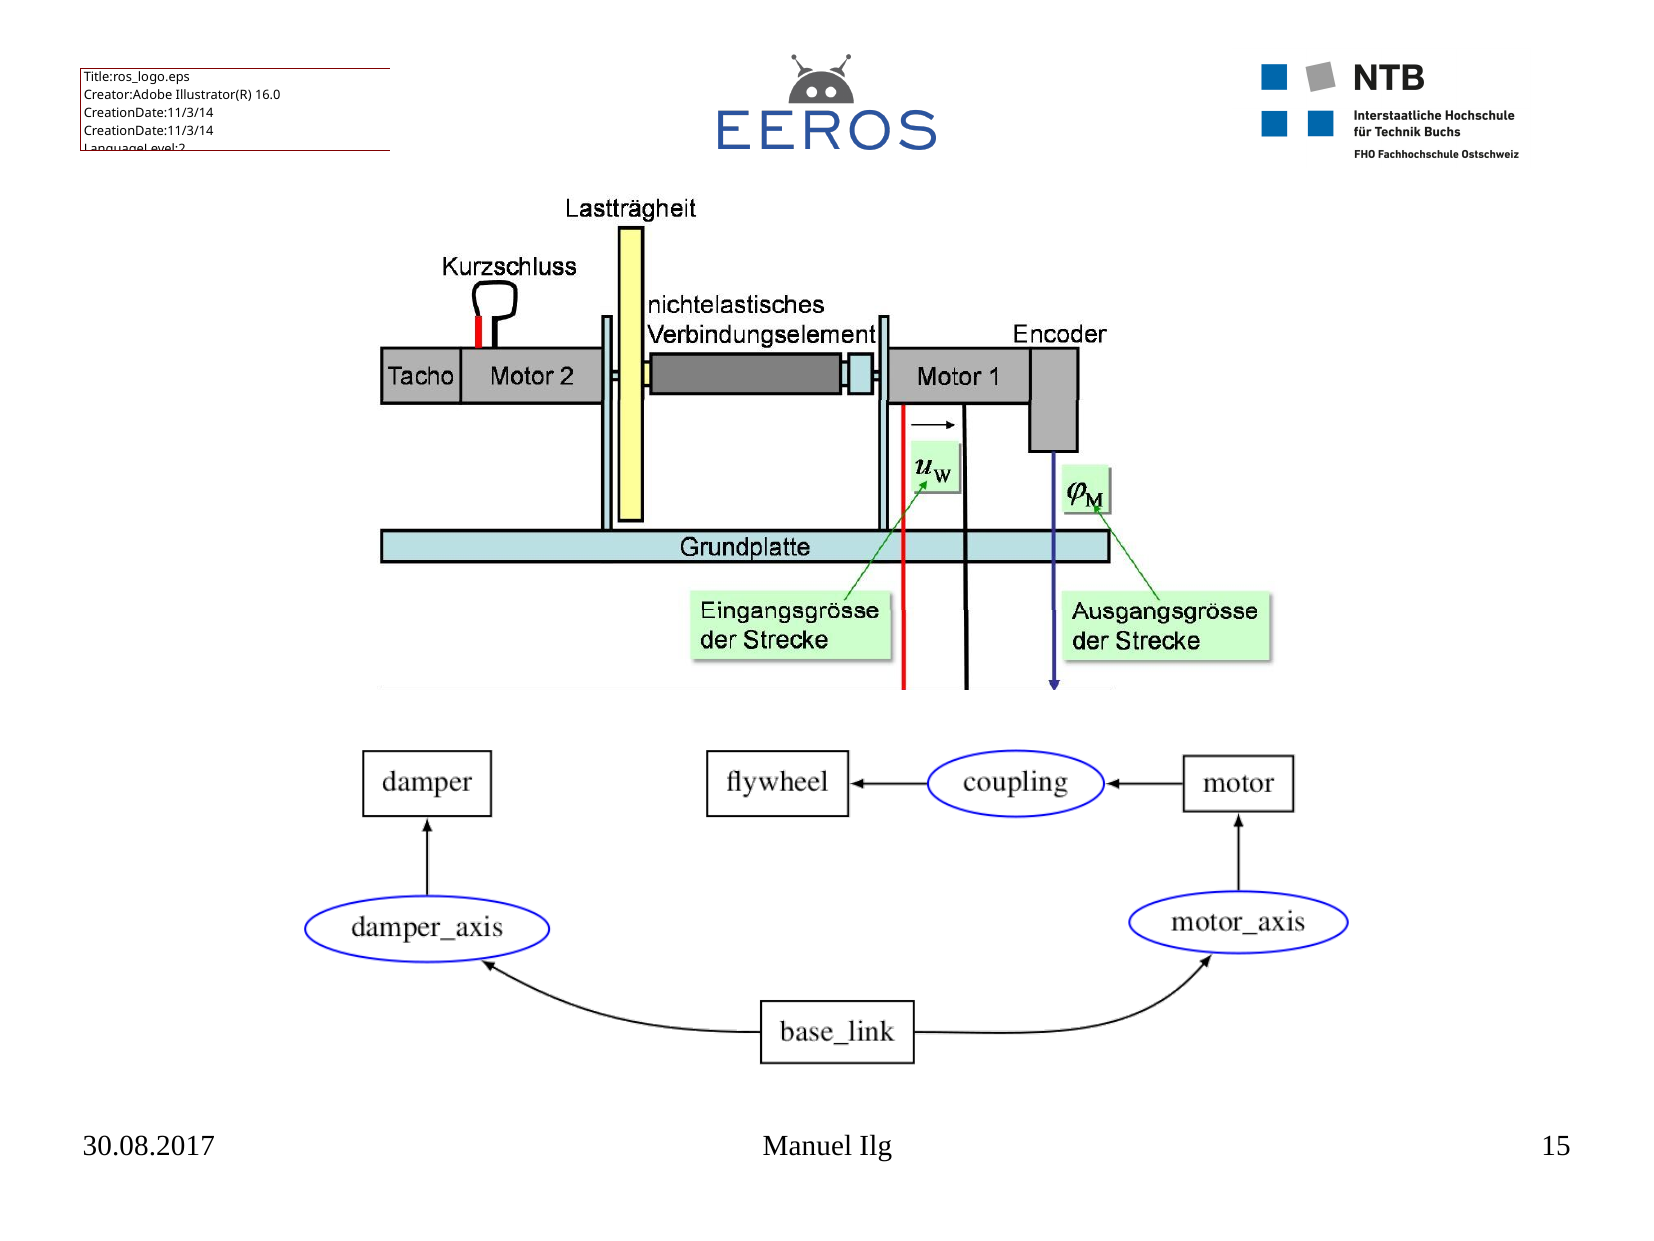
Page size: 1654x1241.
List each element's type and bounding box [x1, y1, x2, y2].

picture [718, 54, 936, 150]
picture [304, 749, 1349, 1066]
picture [1232, 48, 1531, 168]
picture [376, 194, 1278, 691]
